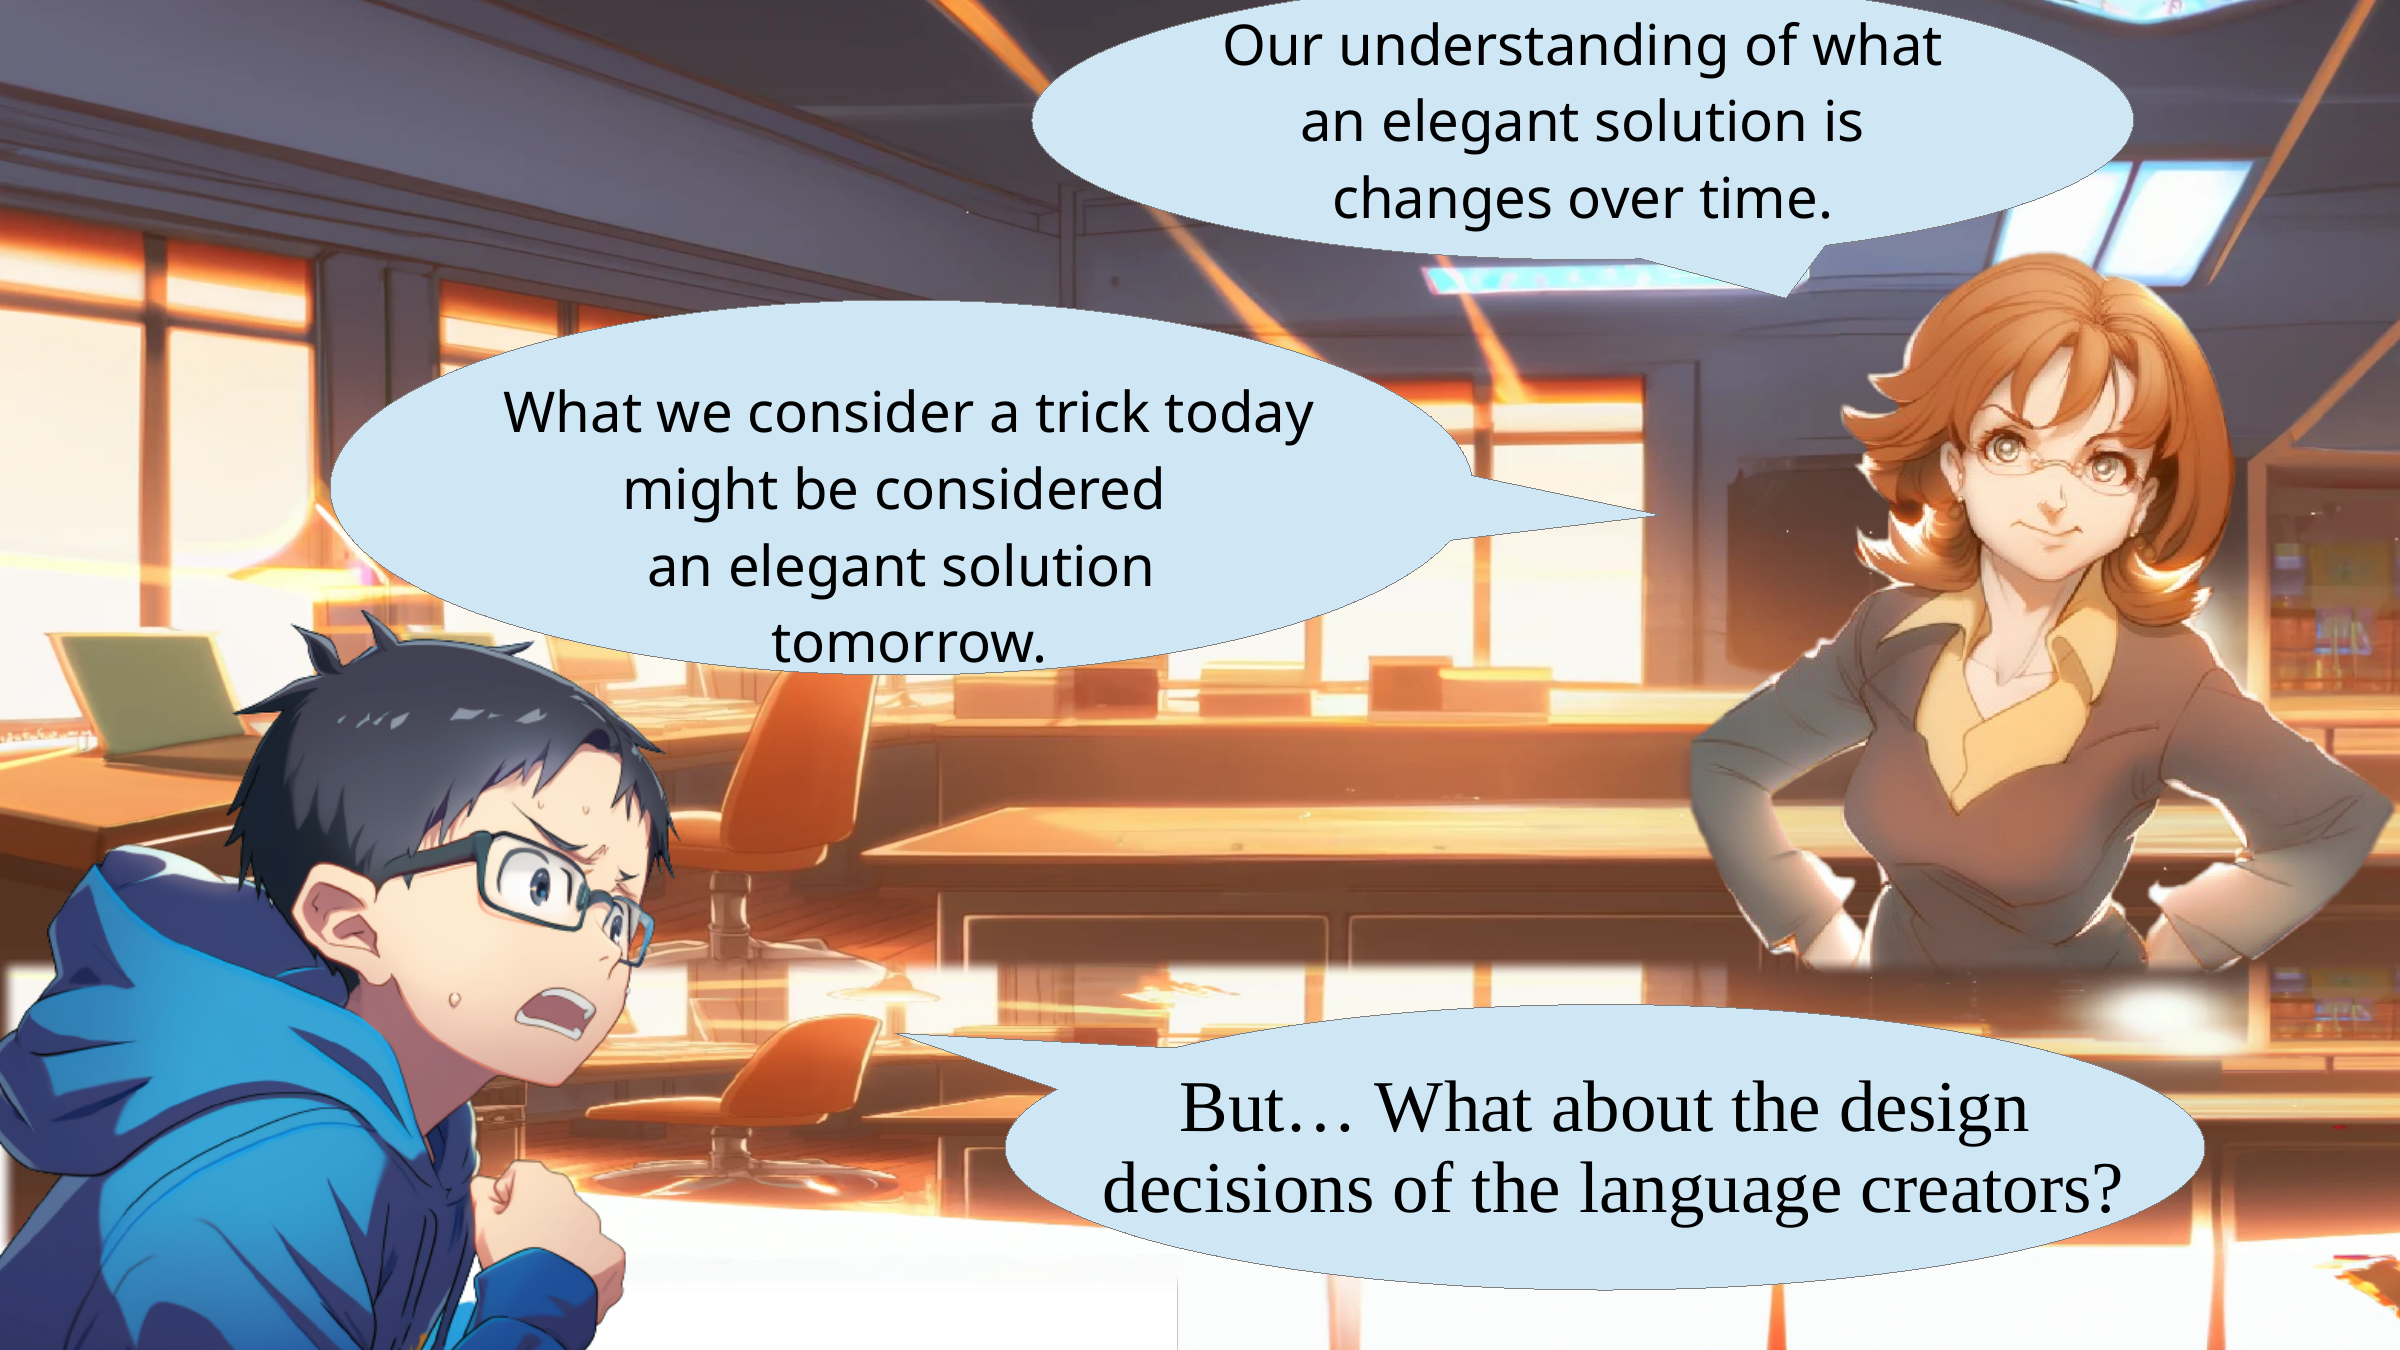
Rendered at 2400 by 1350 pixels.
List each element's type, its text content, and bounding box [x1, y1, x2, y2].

picture [0, 0, 2400, 1350]
text_box But… What about the design decisions of the language creators? [895, 1004, 2206, 1291]
text_box Our understanding of what an elegant solution is changes over time. [1031, 0, 2134, 299]
text_box What we consider a trick today might be considered an elegant solution tomorrow. [330, 300, 1661, 676]
